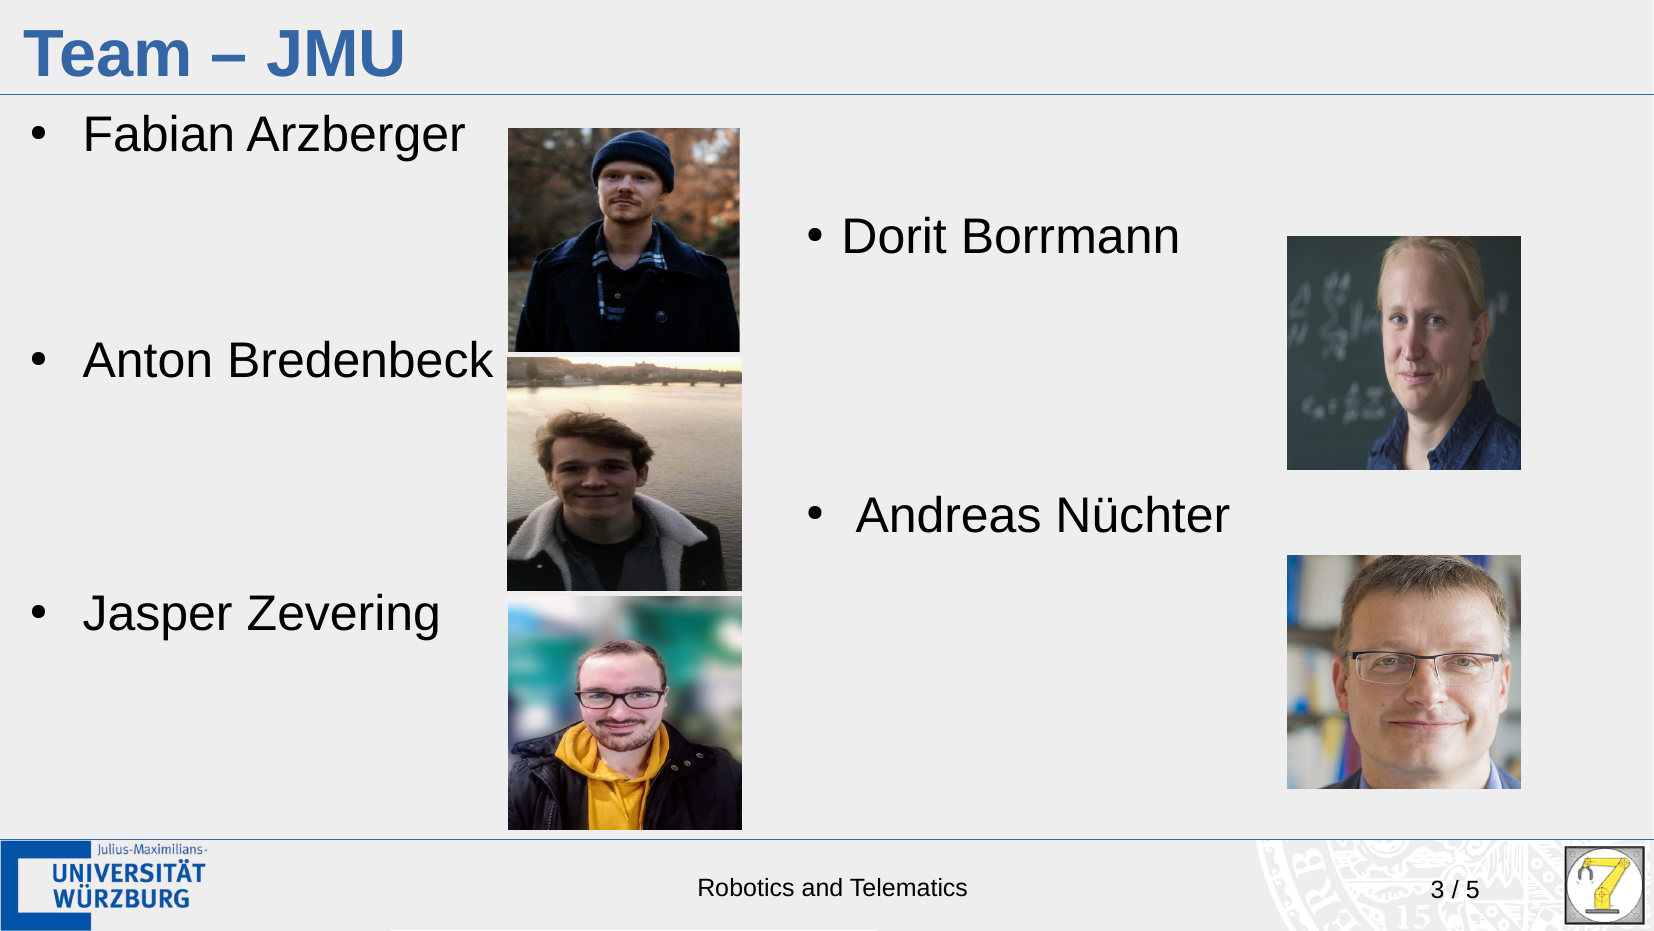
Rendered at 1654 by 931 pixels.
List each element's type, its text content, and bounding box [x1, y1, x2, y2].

picture [508, 128, 740, 352]
title Team – JMU [23, 11, 1642, 95]
picture [876, 840, 1654, 931]
list Fabian Arzberger Anton Bredenbeck Jasper Zevering [11, 106, 1642, 827]
text_box Dorit Borrmann Andreas Nüchter [791, 200, 1642, 606]
picture [508, 596, 742, 830]
picture [507, 357, 742, 591]
picture [1287, 236, 1521, 470]
picture [1287, 555, 1521, 789]
